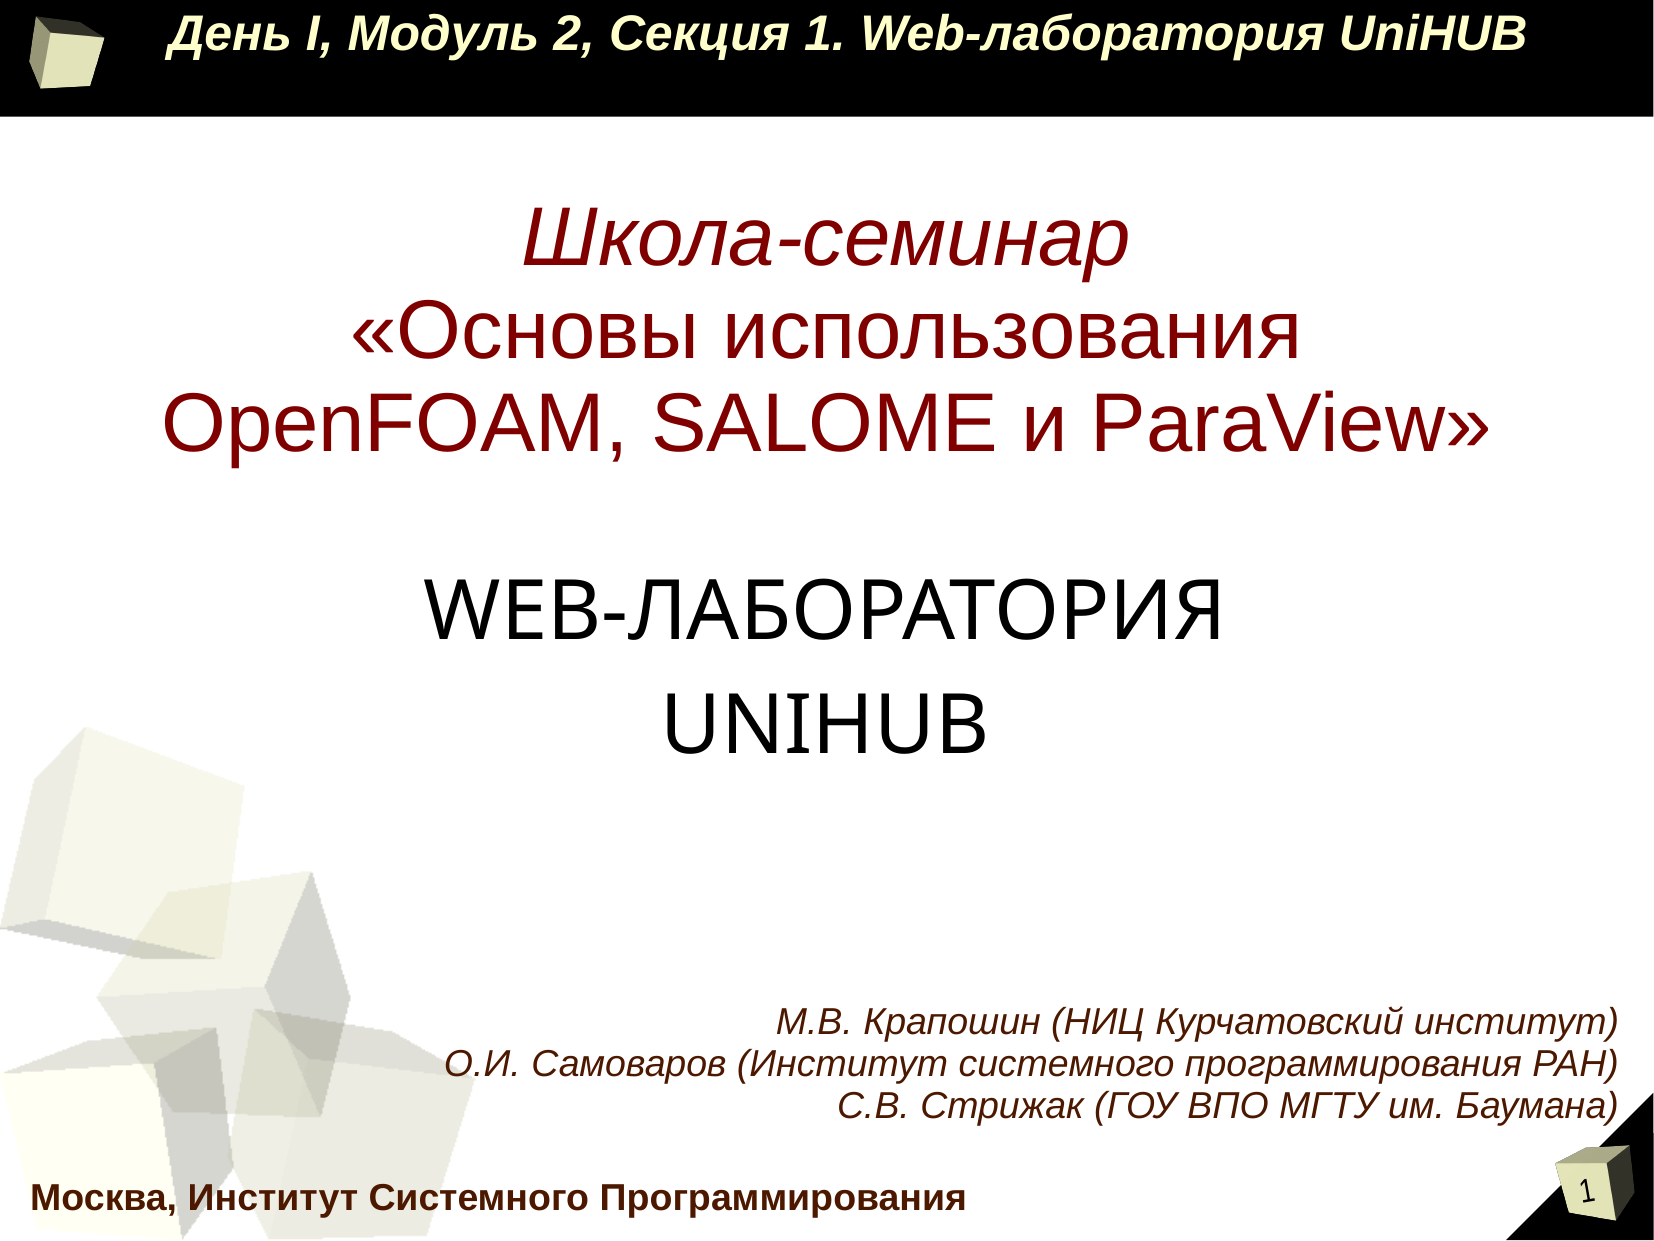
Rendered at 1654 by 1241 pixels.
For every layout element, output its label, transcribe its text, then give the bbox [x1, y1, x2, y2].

text_box WEB-ЛАБОРАТОРИЯ UNIHUB [0, 543, 1651, 753]
text_box Школа-семинар «Основы использования OpenFOAM, SALOME и ParaView» [0, 183, 1654, 473]
picture [0, 753, 477, 1241]
text_box М.В. Крапошин (НИЦ Курчатовский институт) О.И. Самоваров (Институт системного программирования РАН) С.В. Стрижак (ГОУ ВПО МГТУ им. Баумана) [131, 993, 1635, 1184]
picture [464, 1193, 472, 1198]
picture [194, 1184, 205, 1204]
